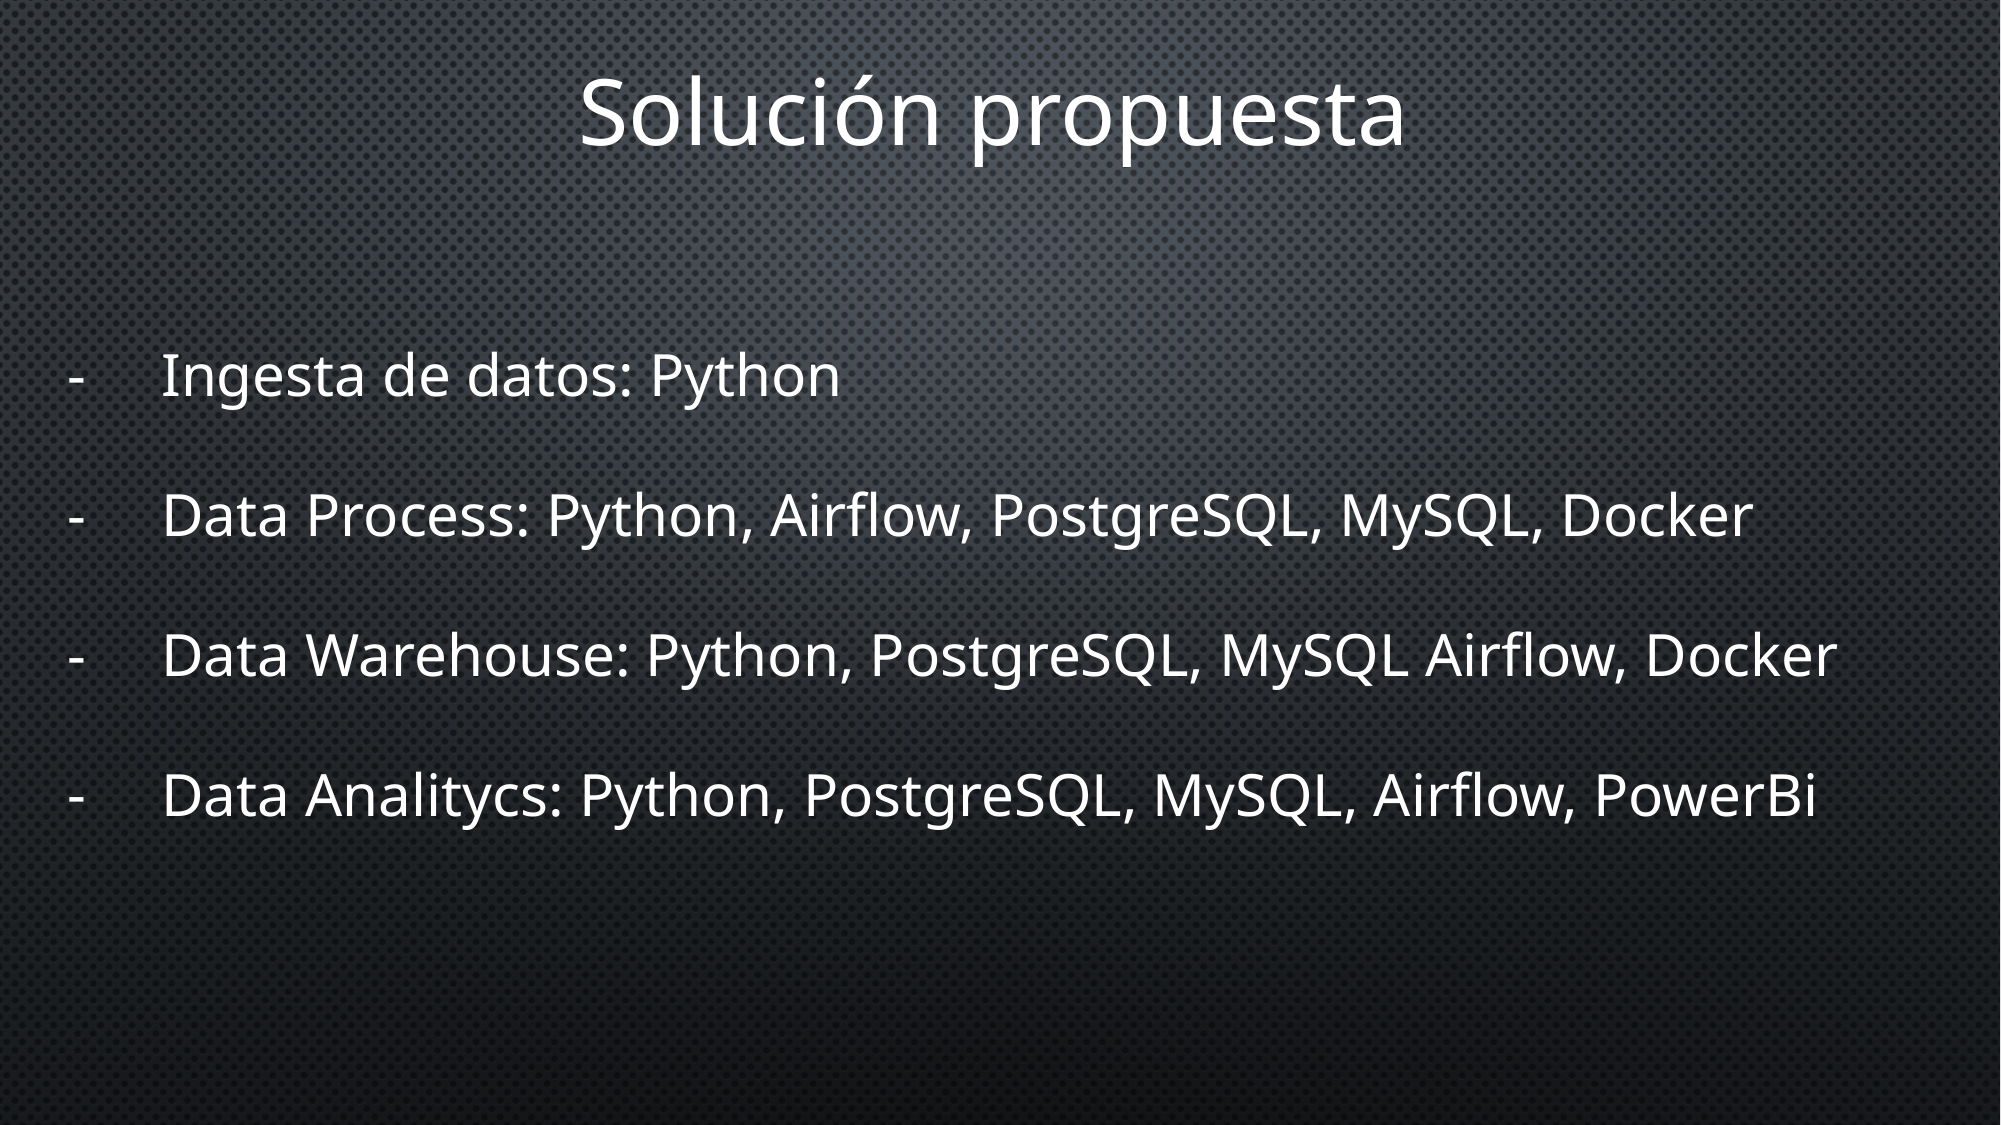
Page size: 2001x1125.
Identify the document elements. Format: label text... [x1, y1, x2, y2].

text_box Solución propuesta Ingesta de datos: Python Data Process: Python, Airflow, PostgreSQL, MySQL, Docker Data Warehouse: Python, PostgreSQL, MySQL Airflow, Docker Data Analitycs: Python, PostgreSQL, MySQL, Airflow, PowerBi [52, 46, 1936, 822]
